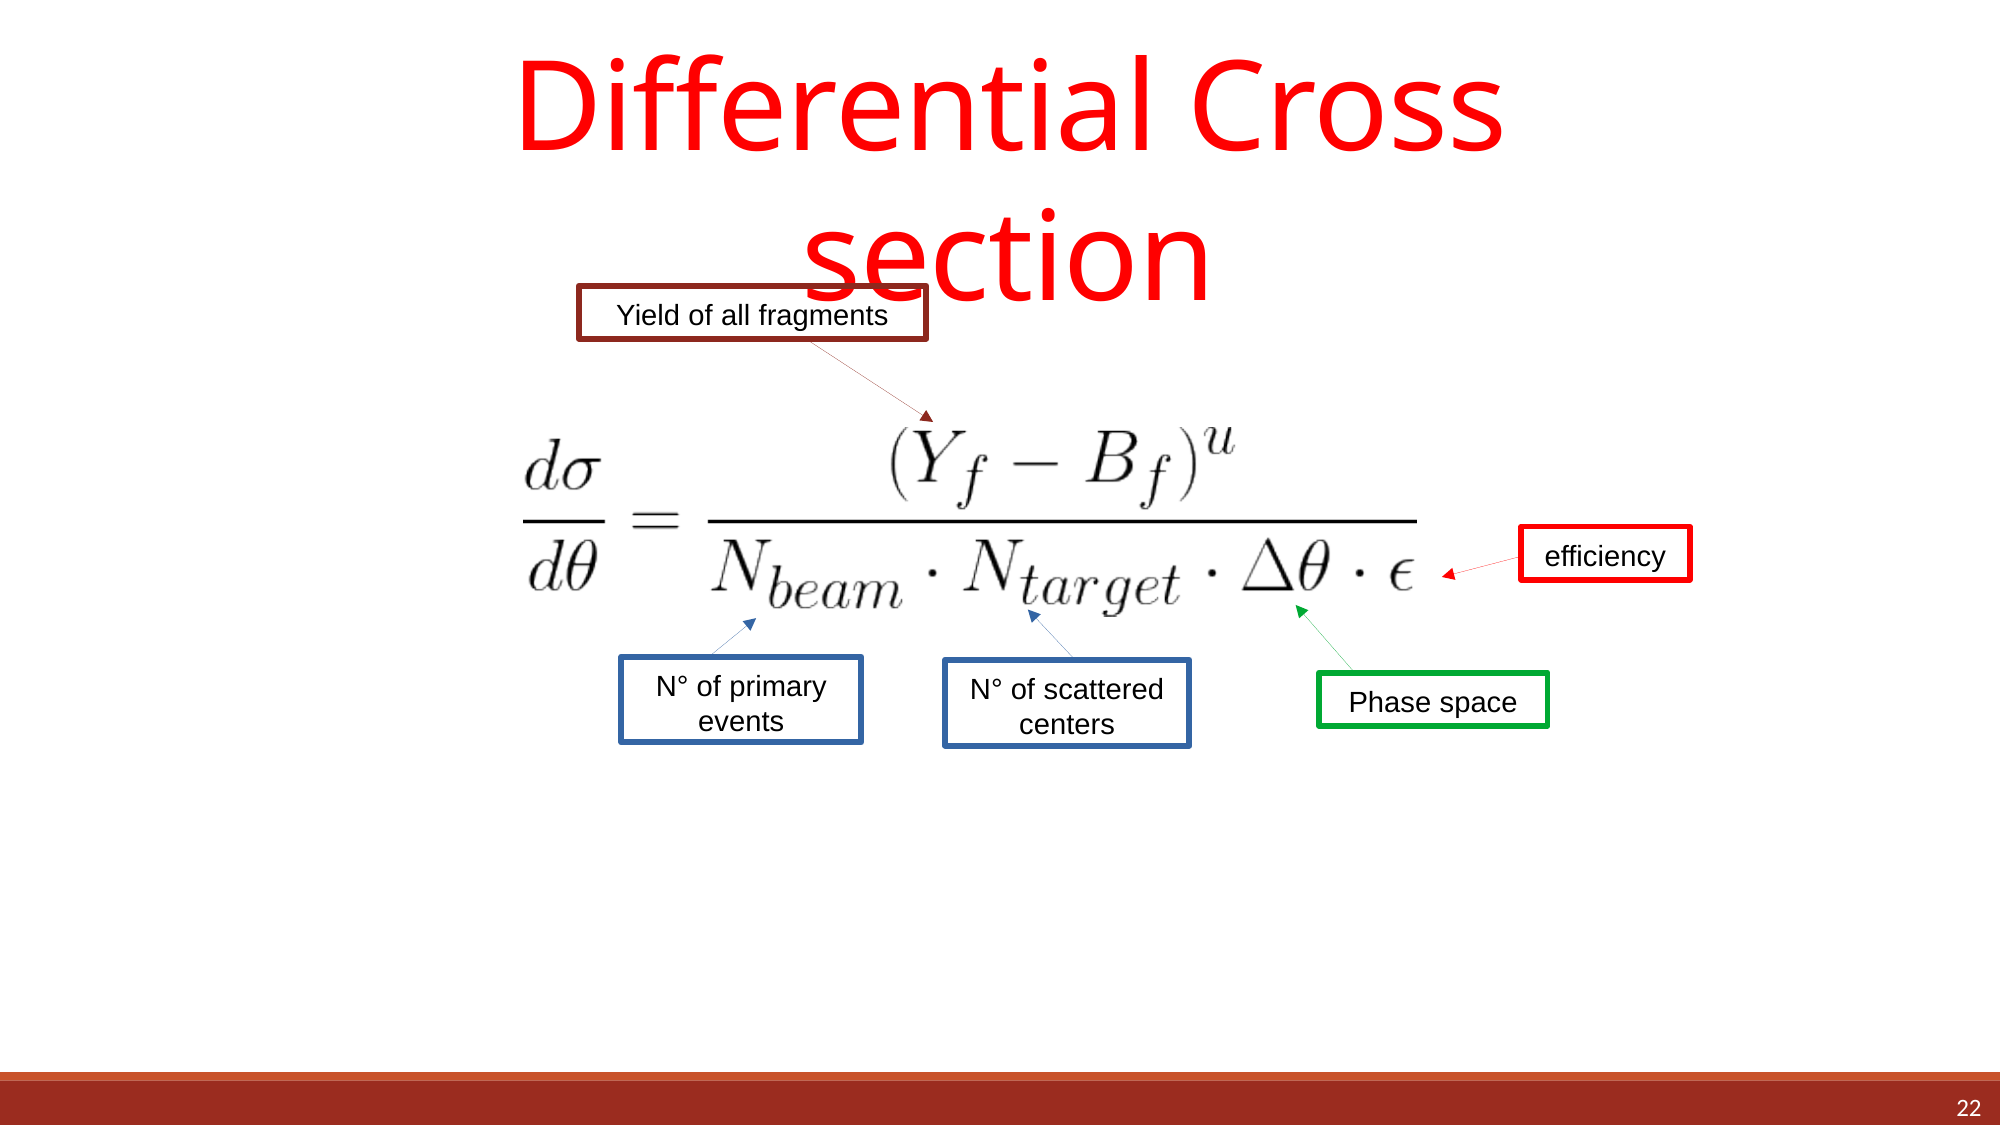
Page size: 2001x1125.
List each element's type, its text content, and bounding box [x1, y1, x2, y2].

picture [523, 427, 1417, 617]
text_box [0, 1072, 2000, 1125]
text_box N° of scattered centers [945, 659, 1190, 746]
text_box Differential Cross section [290, 23, 1725, 188]
text_box <numero> [1949, 1095, 1988, 1122]
text_box Phase space [1319, 672, 1548, 726]
text_box efficiency [1521, 526, 1690, 580]
text_box N° of primary events [621, 656, 862, 743]
text_box Yield of all fragments [578, 285, 927, 339]
